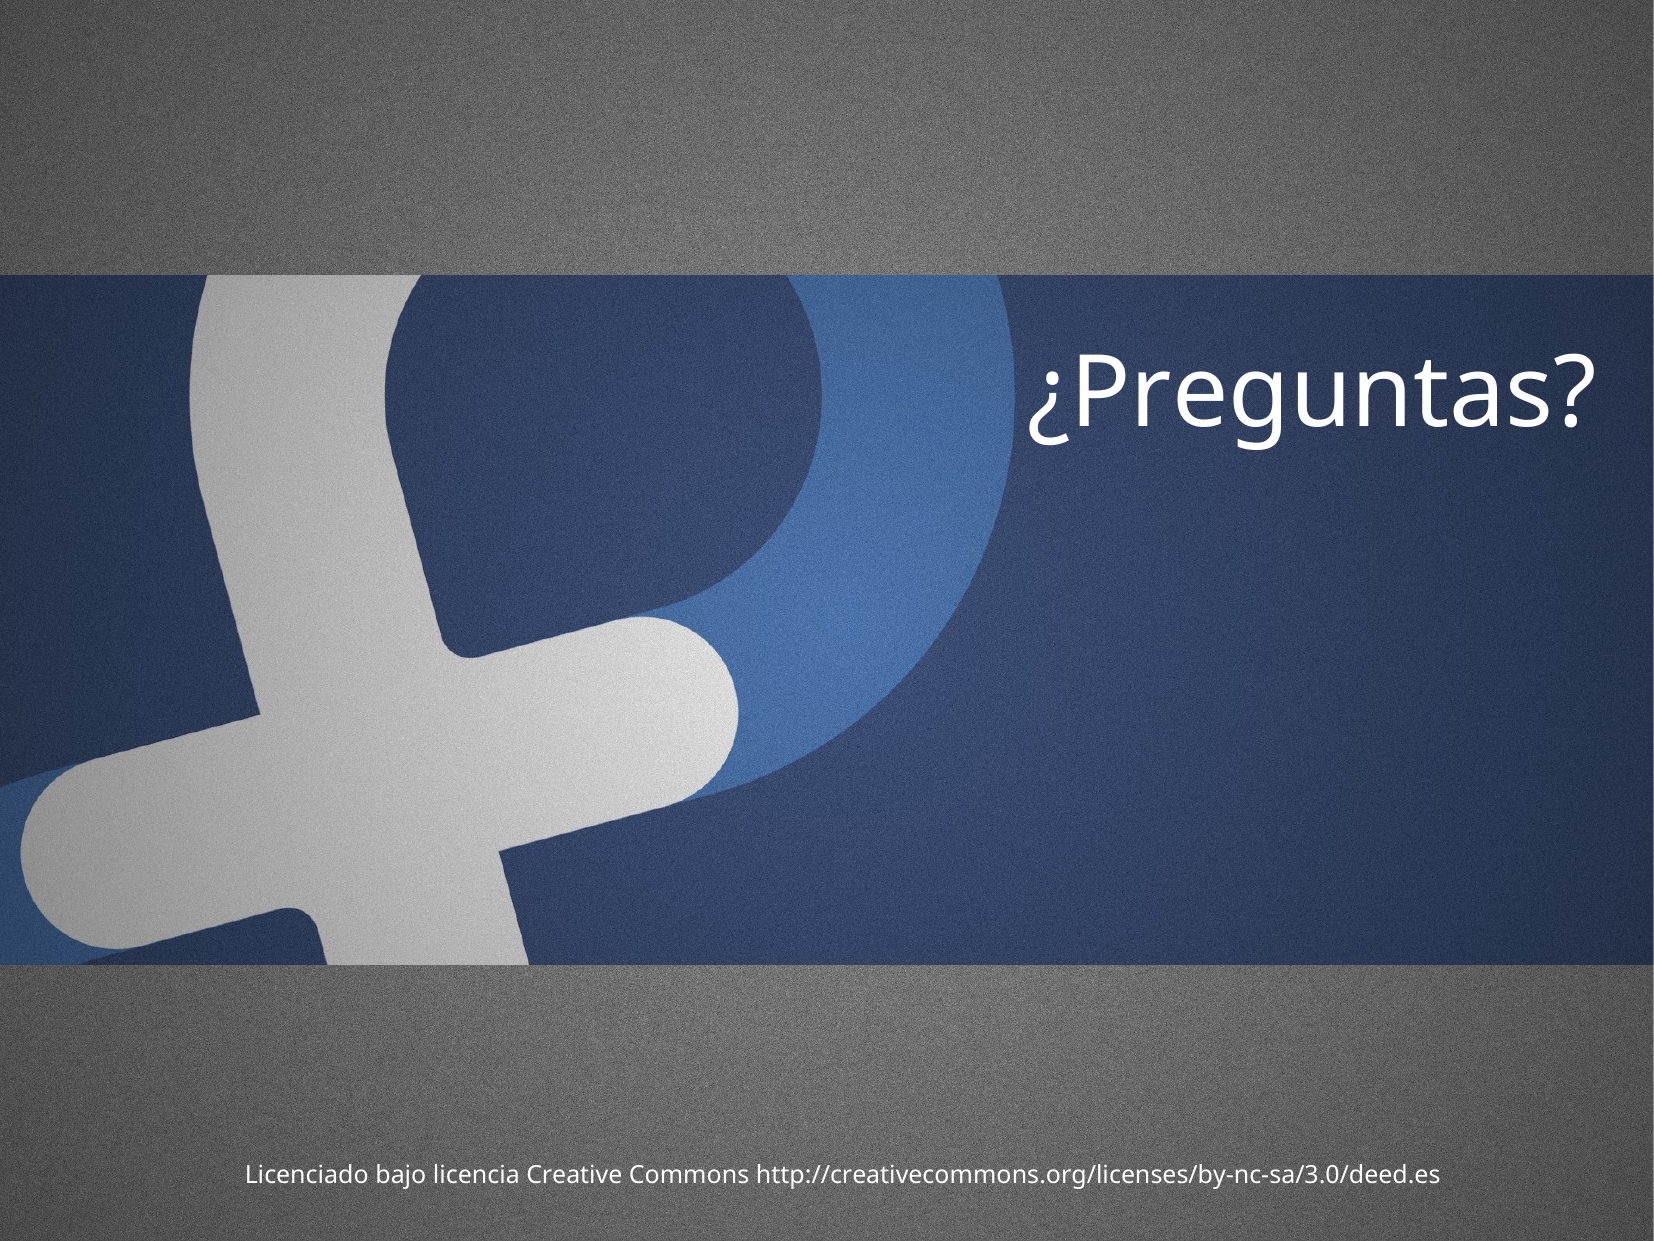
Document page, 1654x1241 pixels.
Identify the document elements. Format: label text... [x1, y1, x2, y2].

text_box ¿Preguntas? [1243, 379, 1272, 420]
text_box Licenciado bajo licencia Creative Commons http://creativecommons.org/licenses/by-nc-sa/3.0/deed.es [74, 1126, 1613, 1197]
picture [0, 0, 1654, 1241]
text_box ¿Preguntas? [22, 330, 1598, 448]
